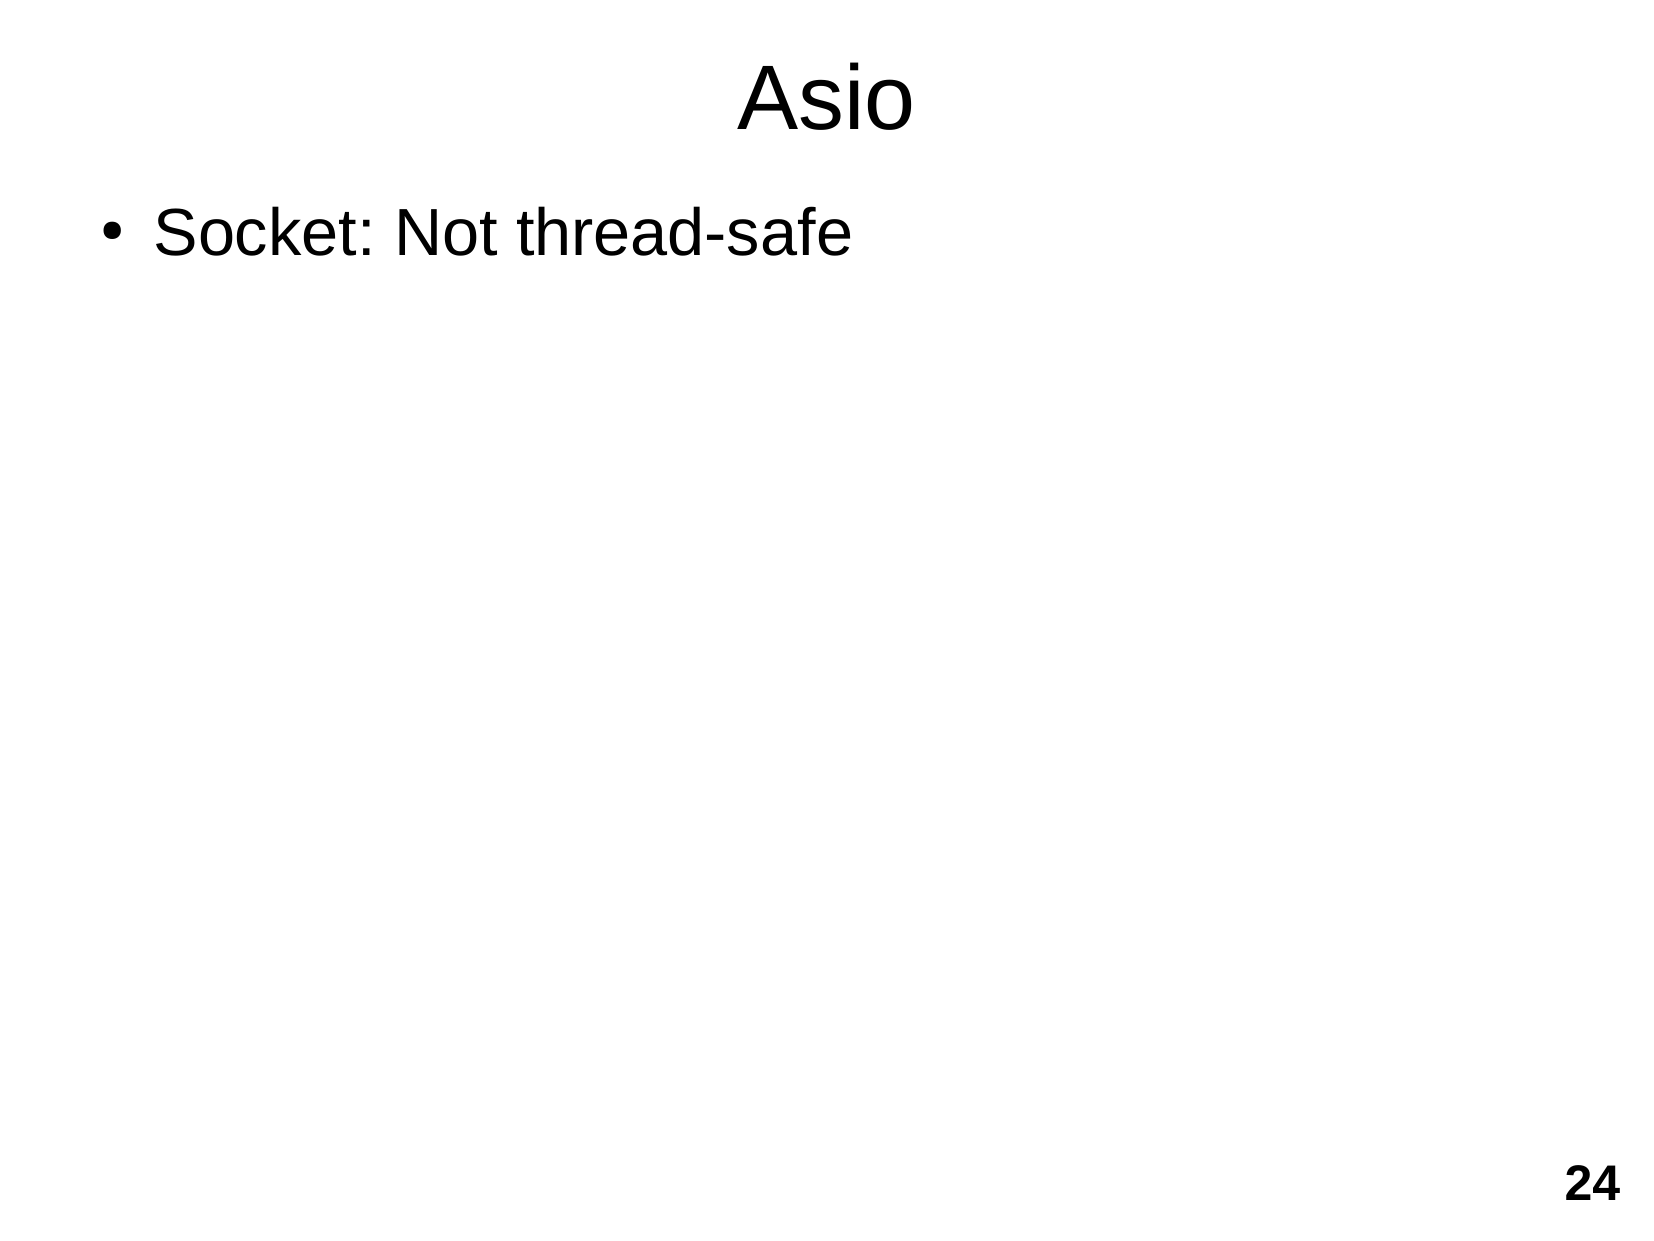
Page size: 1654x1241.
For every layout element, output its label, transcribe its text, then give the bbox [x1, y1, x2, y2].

title Asio [82, 15, 1571, 181]
list Socket: Not thread-safe [82, 195, 1571, 1156]
